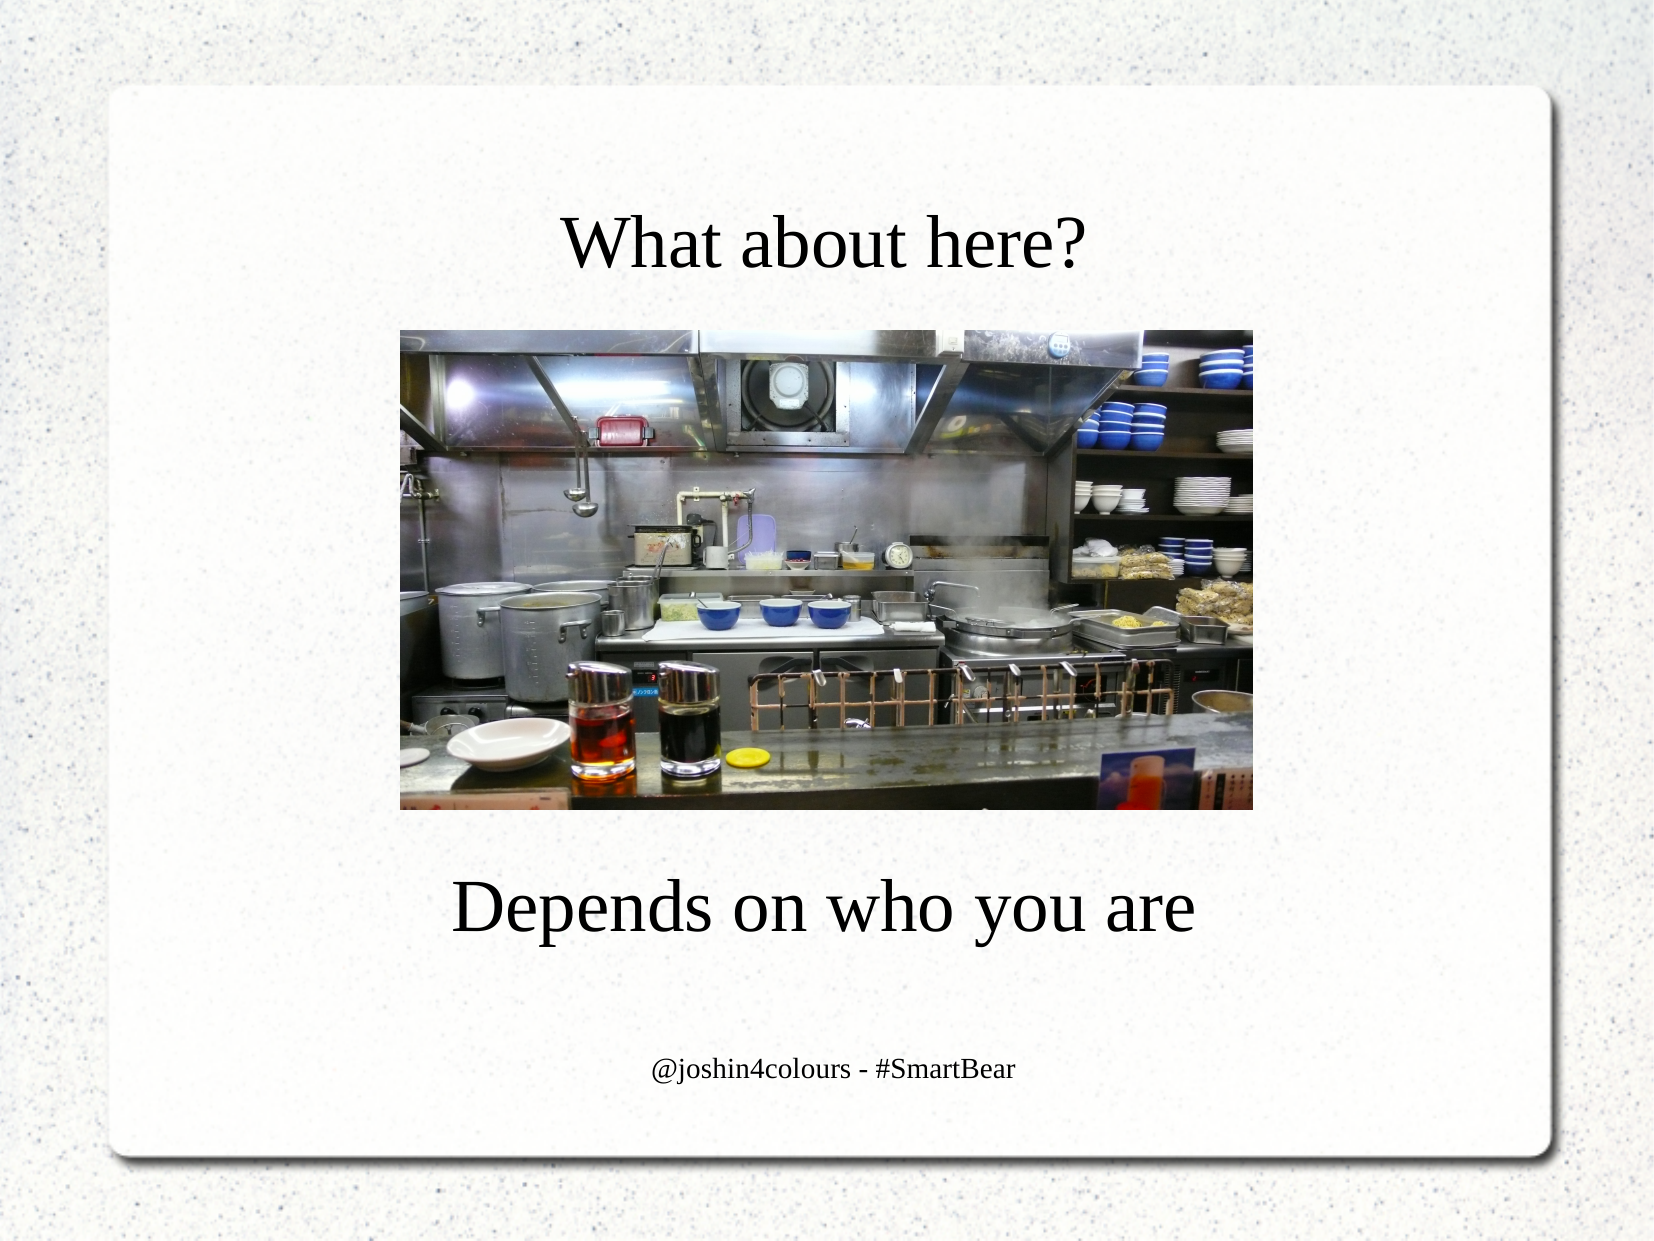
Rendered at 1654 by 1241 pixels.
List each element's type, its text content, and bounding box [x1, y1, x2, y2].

picture [0, 0, 1654, 1241]
picture [400, 330, 1253, 810]
subtitle What about here? Depends on who you are [145, 201, 1504, 1241]
